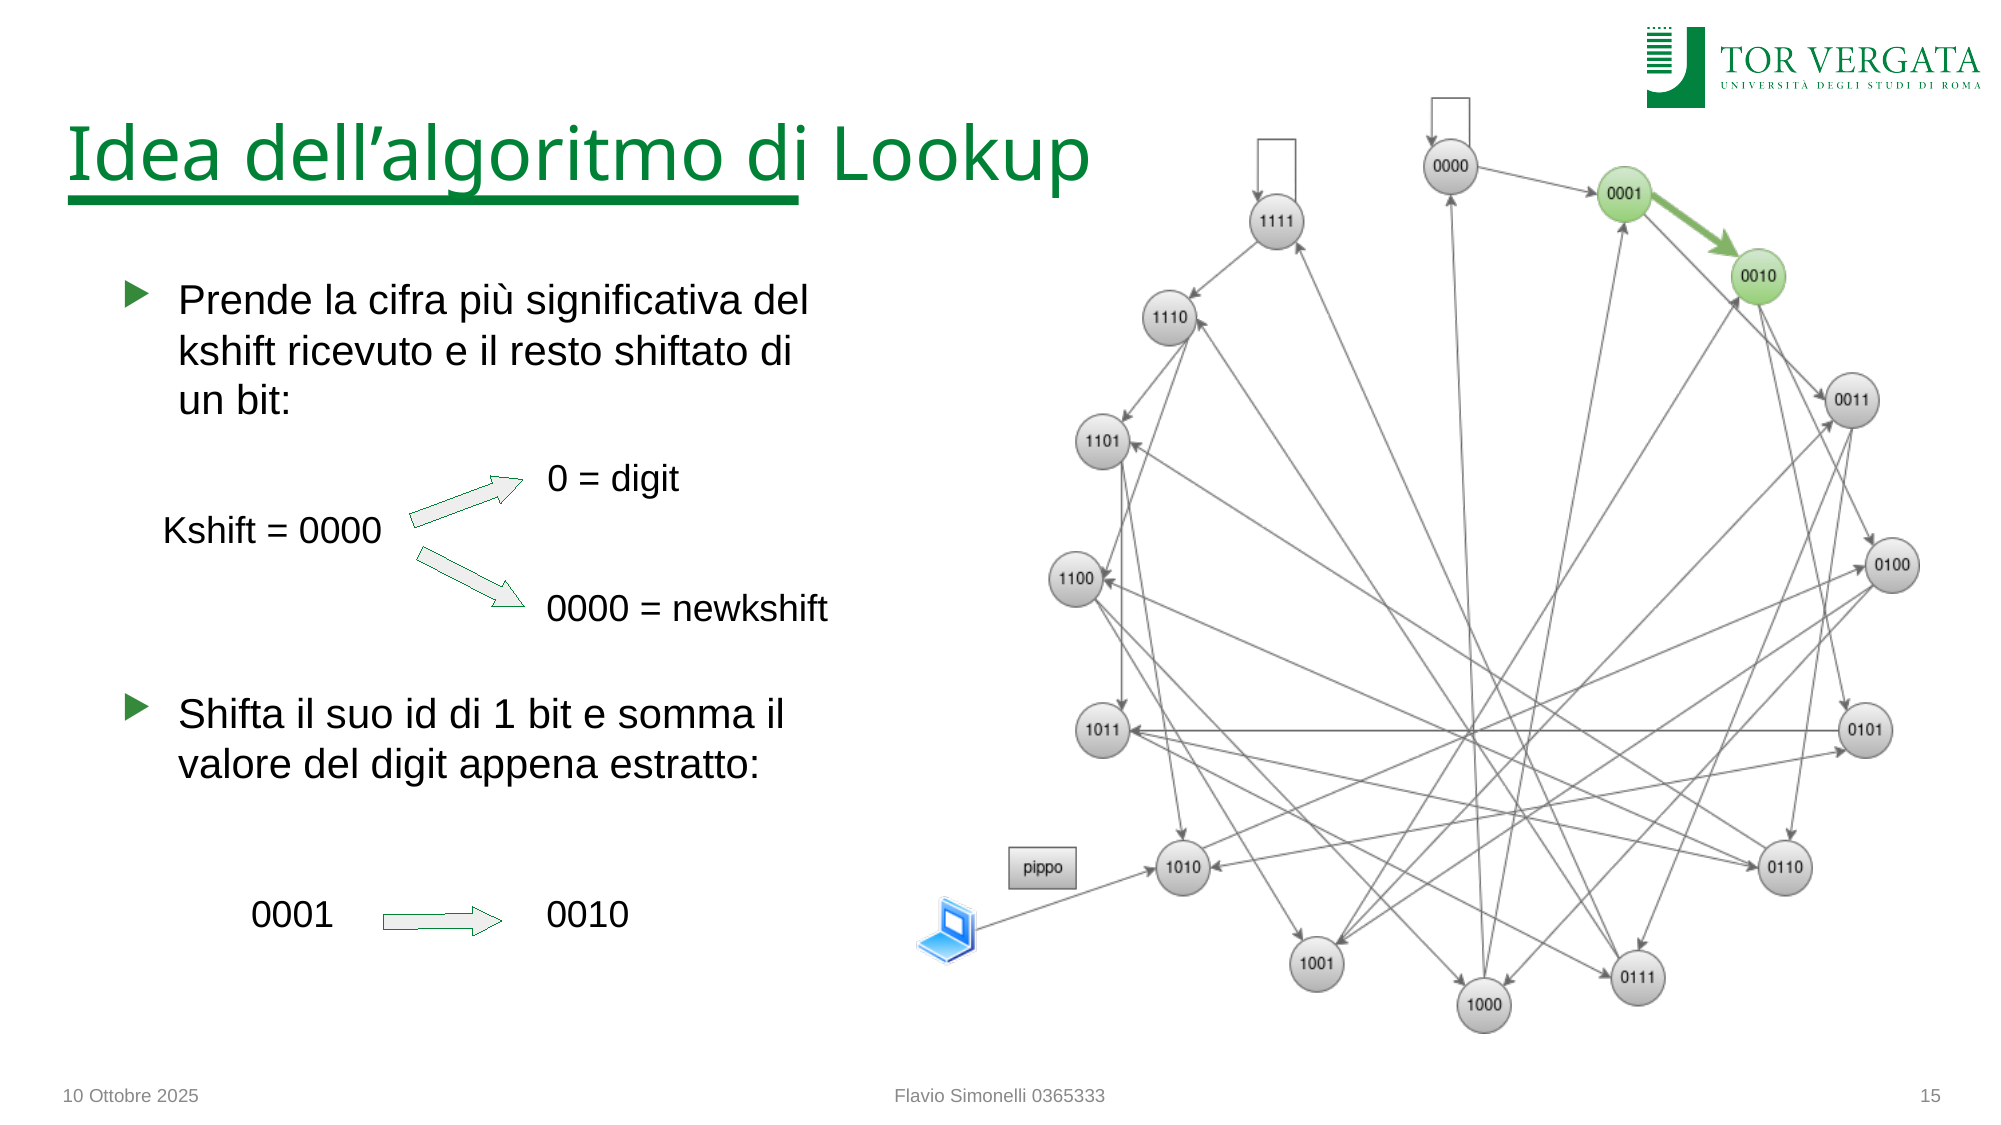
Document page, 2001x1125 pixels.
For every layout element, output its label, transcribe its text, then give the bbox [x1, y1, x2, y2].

text_box [416, 546, 525, 607]
text_box 0010 [531, 885, 650, 945]
list Prende la cifra più significativa del kshift ricevuto e il resto shiftato di un bit: [106, 265, 857, 443]
text_box [383, 906, 502, 936]
picture [915, 88, 1920, 1034]
footer Flavio Simonelli 0365333 [662, 1065, 1338, 1125]
list Shifta il suo id di 1 bit e somma il valore del digit appena estratto: [106, 679, 857, 857]
text_box Kshift = 0000 [147, 501, 411, 601]
text_box 0001 [236, 885, 355, 945]
slide_number 10 Ottobre 2025 [47, 1065, 498, 1125]
text_box 0000 = newkshift [531, 580, 886, 680]
text_box [411, 475, 523, 528]
text_box 0 = digit [532, 449, 799, 509]
title Idea dell’algoritmo di Lookup [52, 51, 1981, 204]
picture [1647, 27, 1981, 51]
